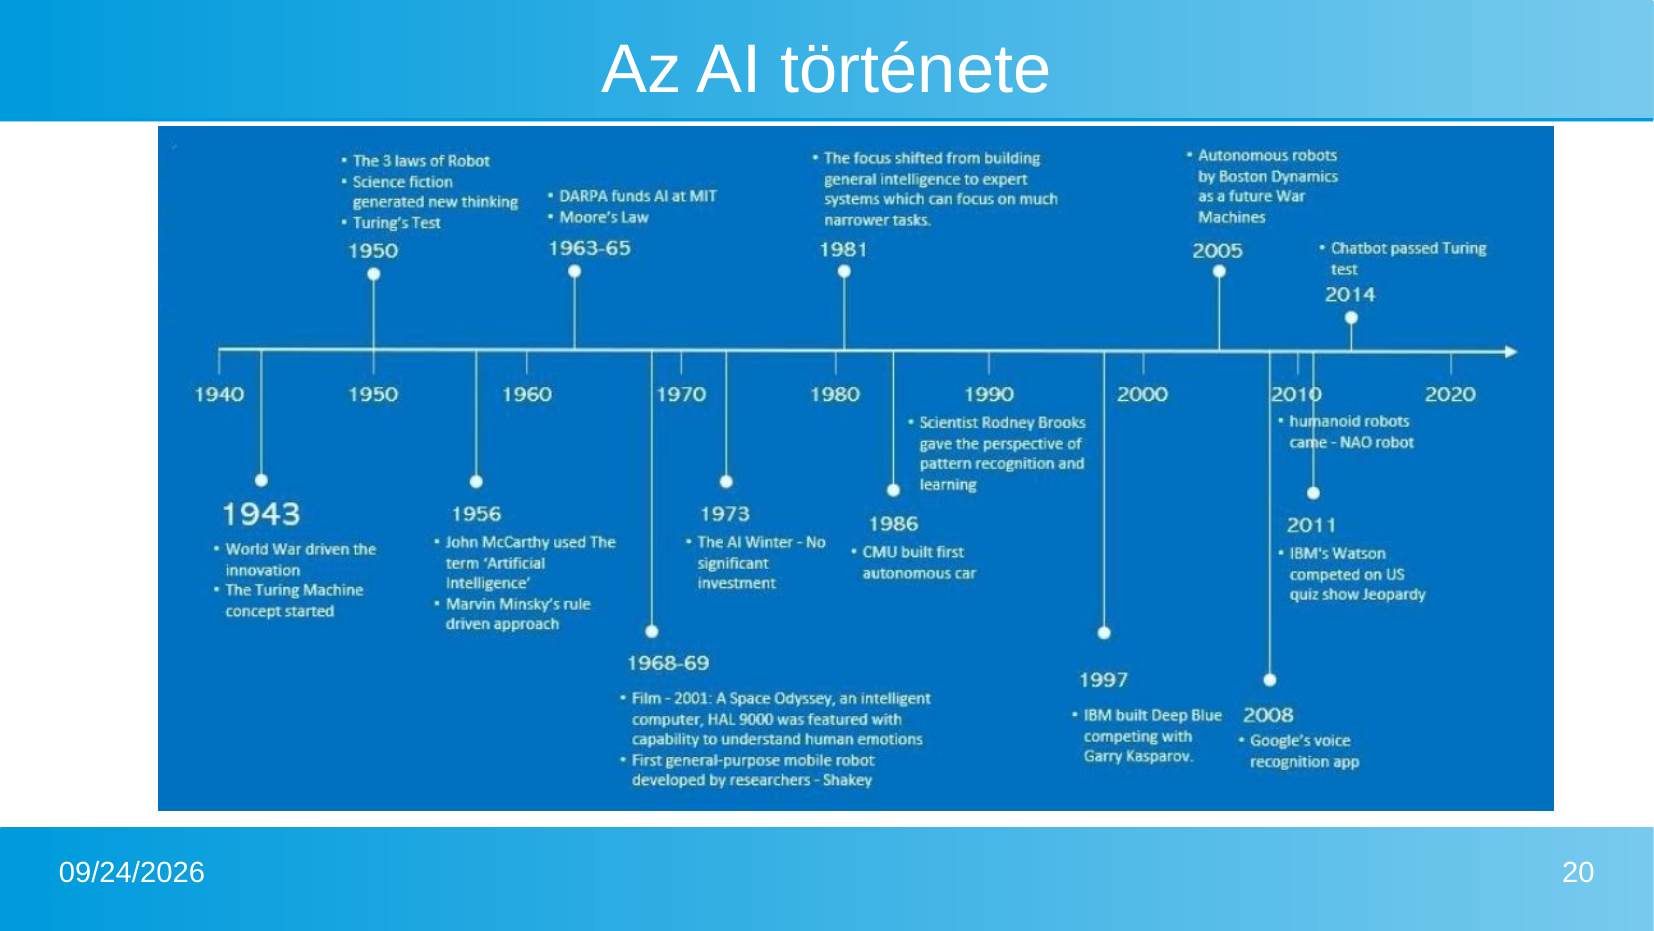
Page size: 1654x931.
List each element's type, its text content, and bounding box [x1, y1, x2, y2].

title Az AI története [59, 29, 1595, 108]
picture [158, 126, 1554, 811]
